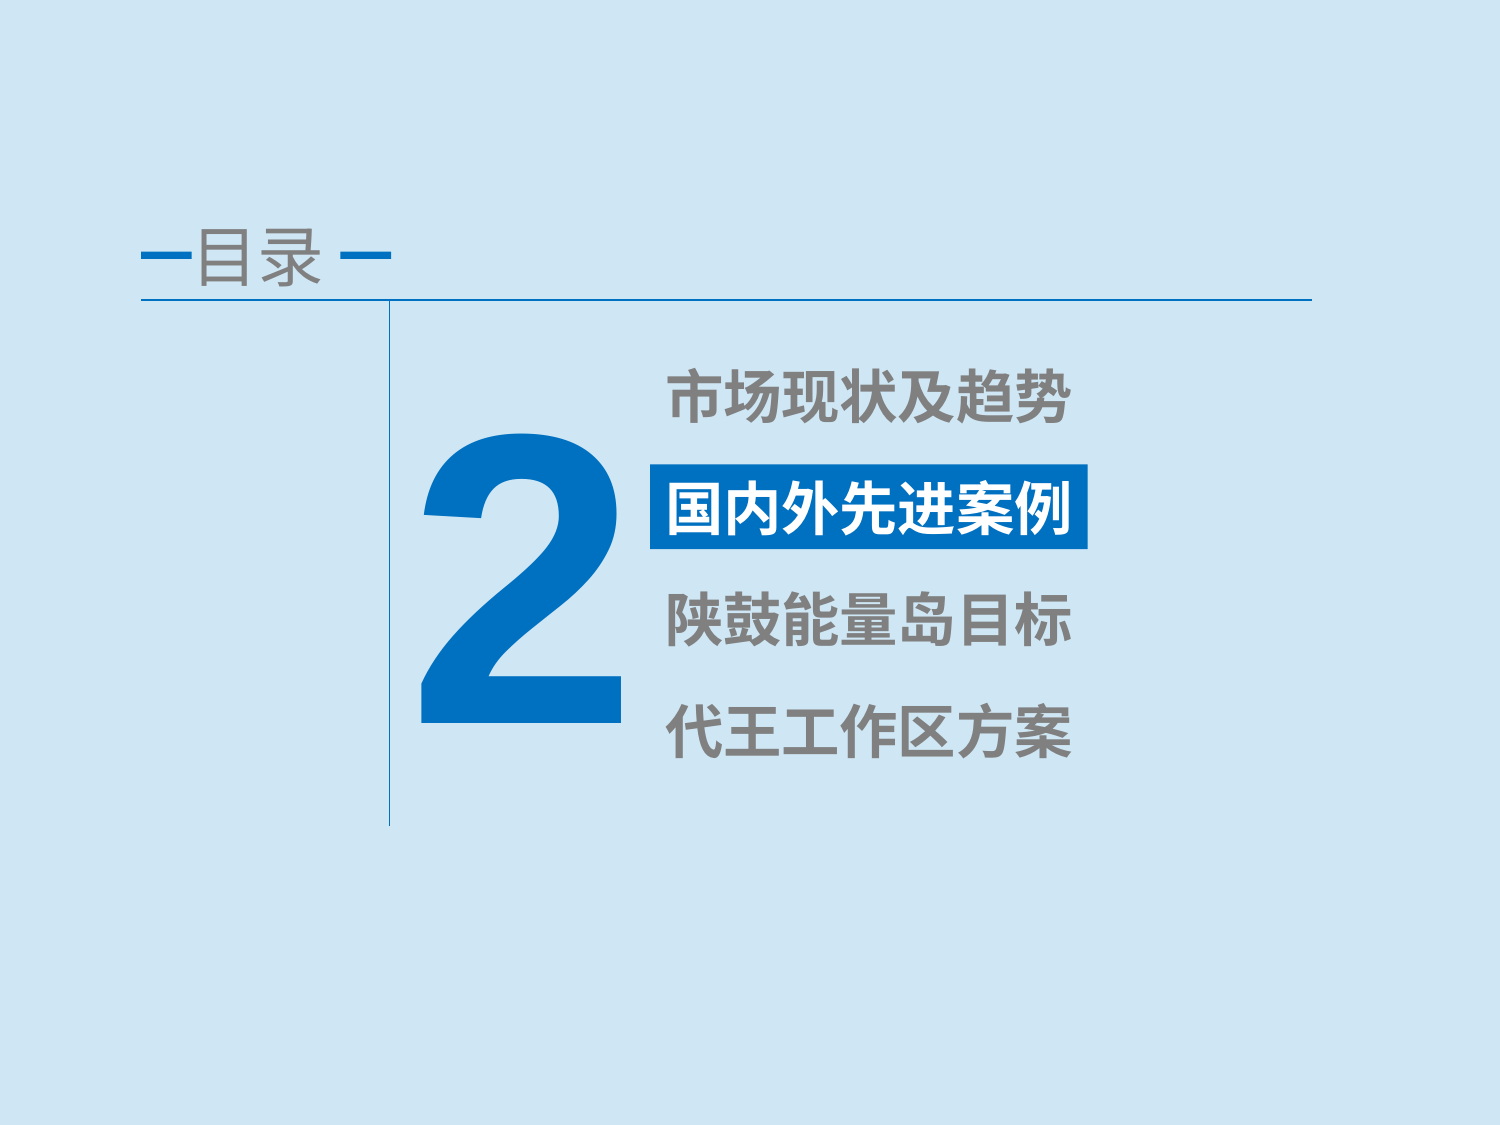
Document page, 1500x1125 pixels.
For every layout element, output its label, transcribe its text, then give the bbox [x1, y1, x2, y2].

text_box 陕鼓能量岛目标 [653, 576, 1088, 661]
text_box 目录 [176, 207, 340, 303]
text_box [141, 251, 192, 259]
text_box 国内外先进案例 [653, 464, 1088, 550]
text_box [340, 251, 392, 259]
text_box 代王工作区方案 [653, 687, 1088, 773]
text_box 市场现状及趋势 [653, 352, 1088, 438]
text_box 2 [392, 301, 653, 814]
